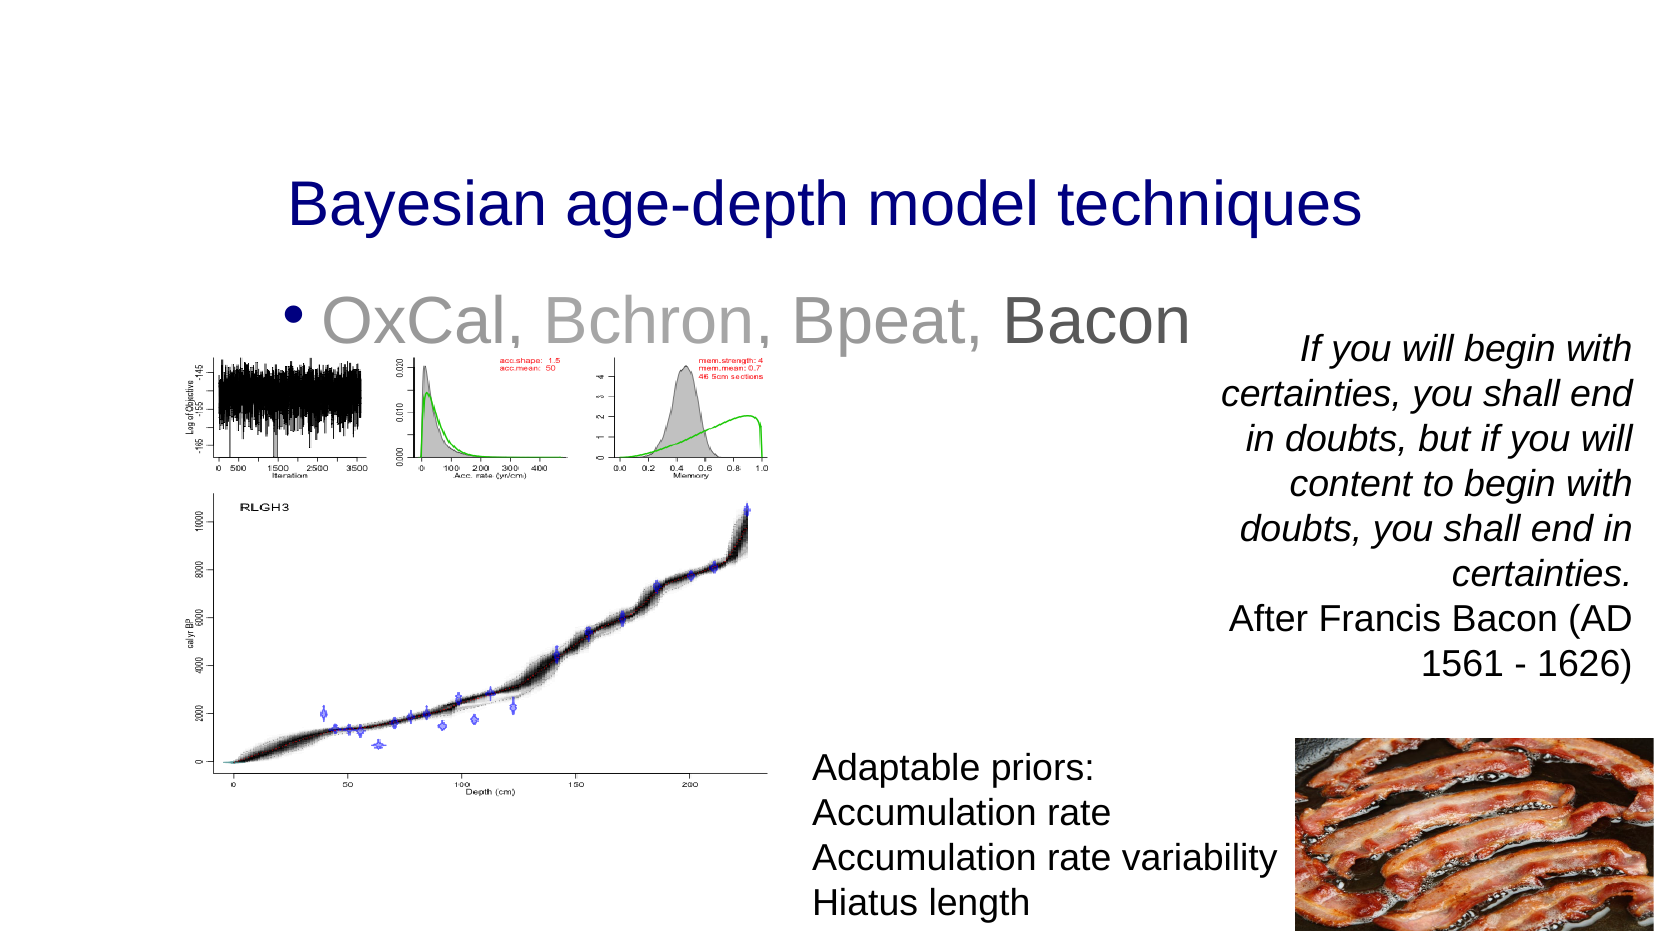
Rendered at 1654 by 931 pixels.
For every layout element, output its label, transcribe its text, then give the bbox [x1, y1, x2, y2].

text_box Bayesian age-depth model techniques [268, 147, 1384, 264]
text_box OxCal, Bchron, Bpeat, Bacon [268, 279, 1384, 697]
text_box Adaptable priors: Accumulation rate Accumulation rate variability Hiatus length [797, 735, 1293, 931]
picture [178, 348, 780, 800]
picture [1295, 738, 1654, 931]
text_box If you will begin with certainties, you shall end in doubts, but if you will content to begin with doubts, you shall end in certainties. After Francis Bacon (AD 1561 - 1626) [1192, 316, 1648, 692]
